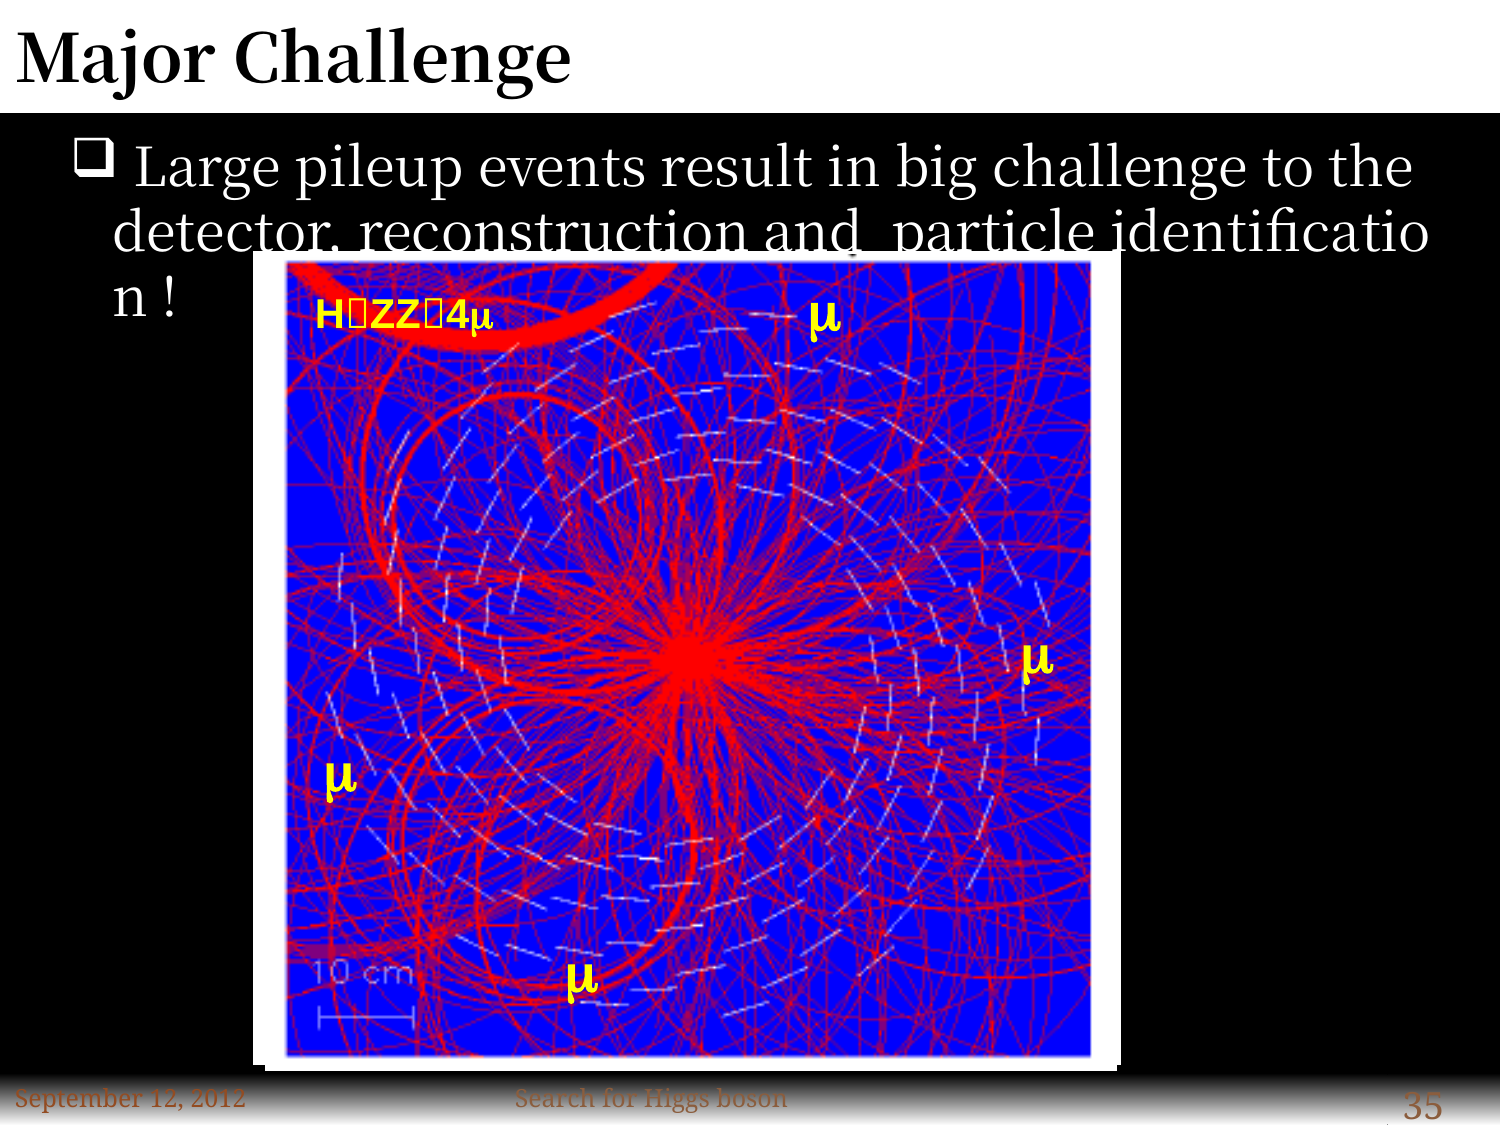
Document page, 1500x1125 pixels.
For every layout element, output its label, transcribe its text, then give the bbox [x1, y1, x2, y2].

slide_number <number> [1387, 1074, 1500, 1125]
text_box m [308, 724, 372, 810]
text_box m [1005, 606, 1069, 692]
text_box m [549, 925, 613, 1011]
footer Search for Higgs boson [500, 1074, 1387, 1125]
title Major Challenge [0, 0, 1500, 113]
list Large pileup events result in big challenge to the detector, reconstruction and particle identification ! [37, 125, 1475, 1063]
slide_number September 12, 2012 [0, 1074, 500, 1125]
picture [253, 251, 1121, 1071]
text_box m [792, 264, 856, 349]
text_box HZZ4m [300, 278, 509, 344]
